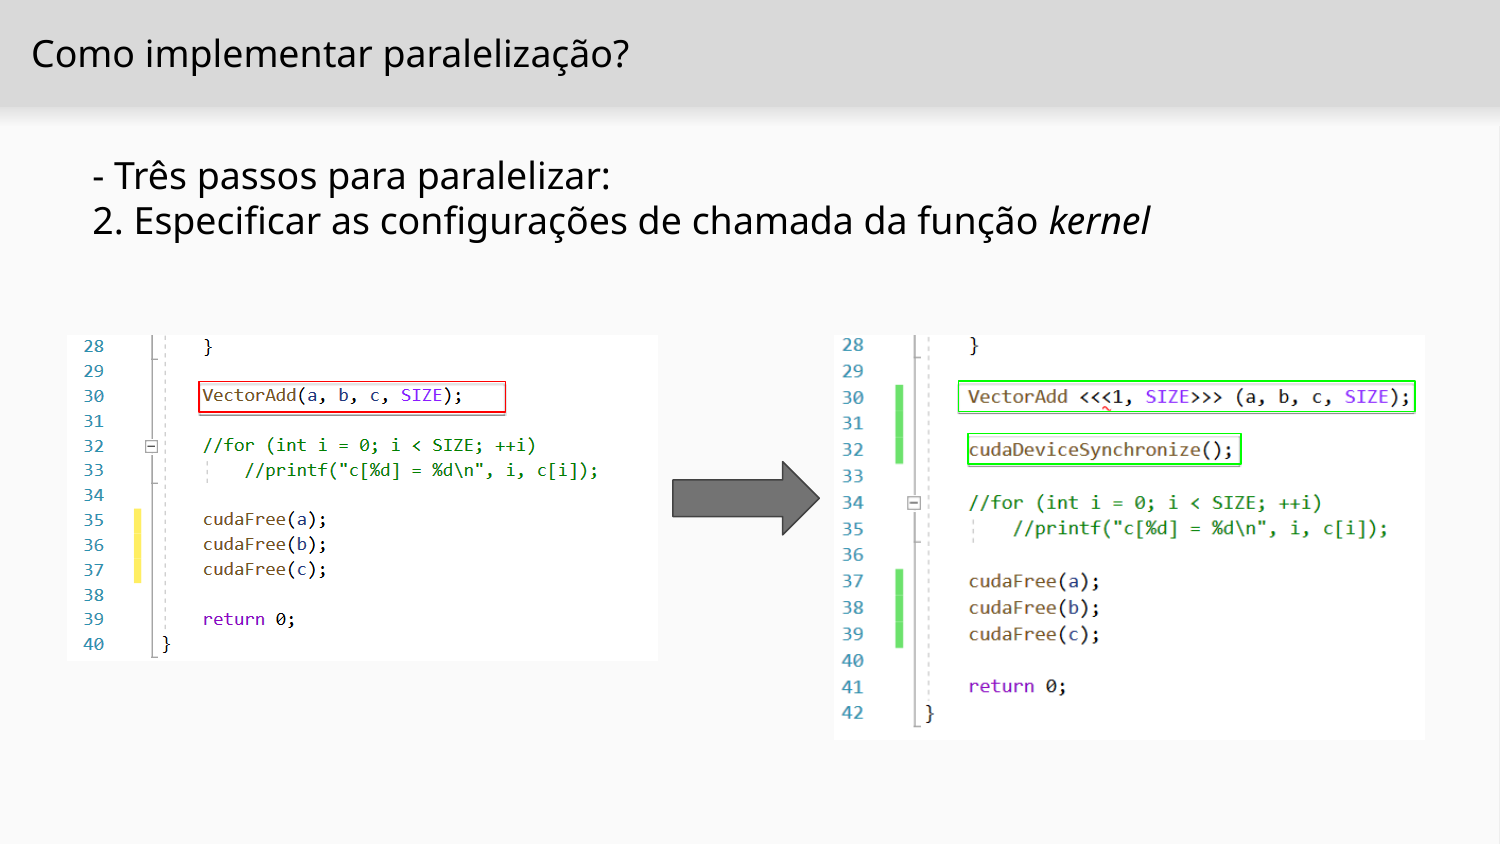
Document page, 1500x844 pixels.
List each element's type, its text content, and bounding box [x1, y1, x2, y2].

text_box [672, 461, 820, 535]
title Como implementar paralelização? [16, 2, 1464, 102]
picture [834, 335, 1425, 741]
list - Três passos para paralelizar: 2. Especificar as configurações de chamada da função kernel [77, 137, 1436, 813]
picture [67, 335, 658, 661]
